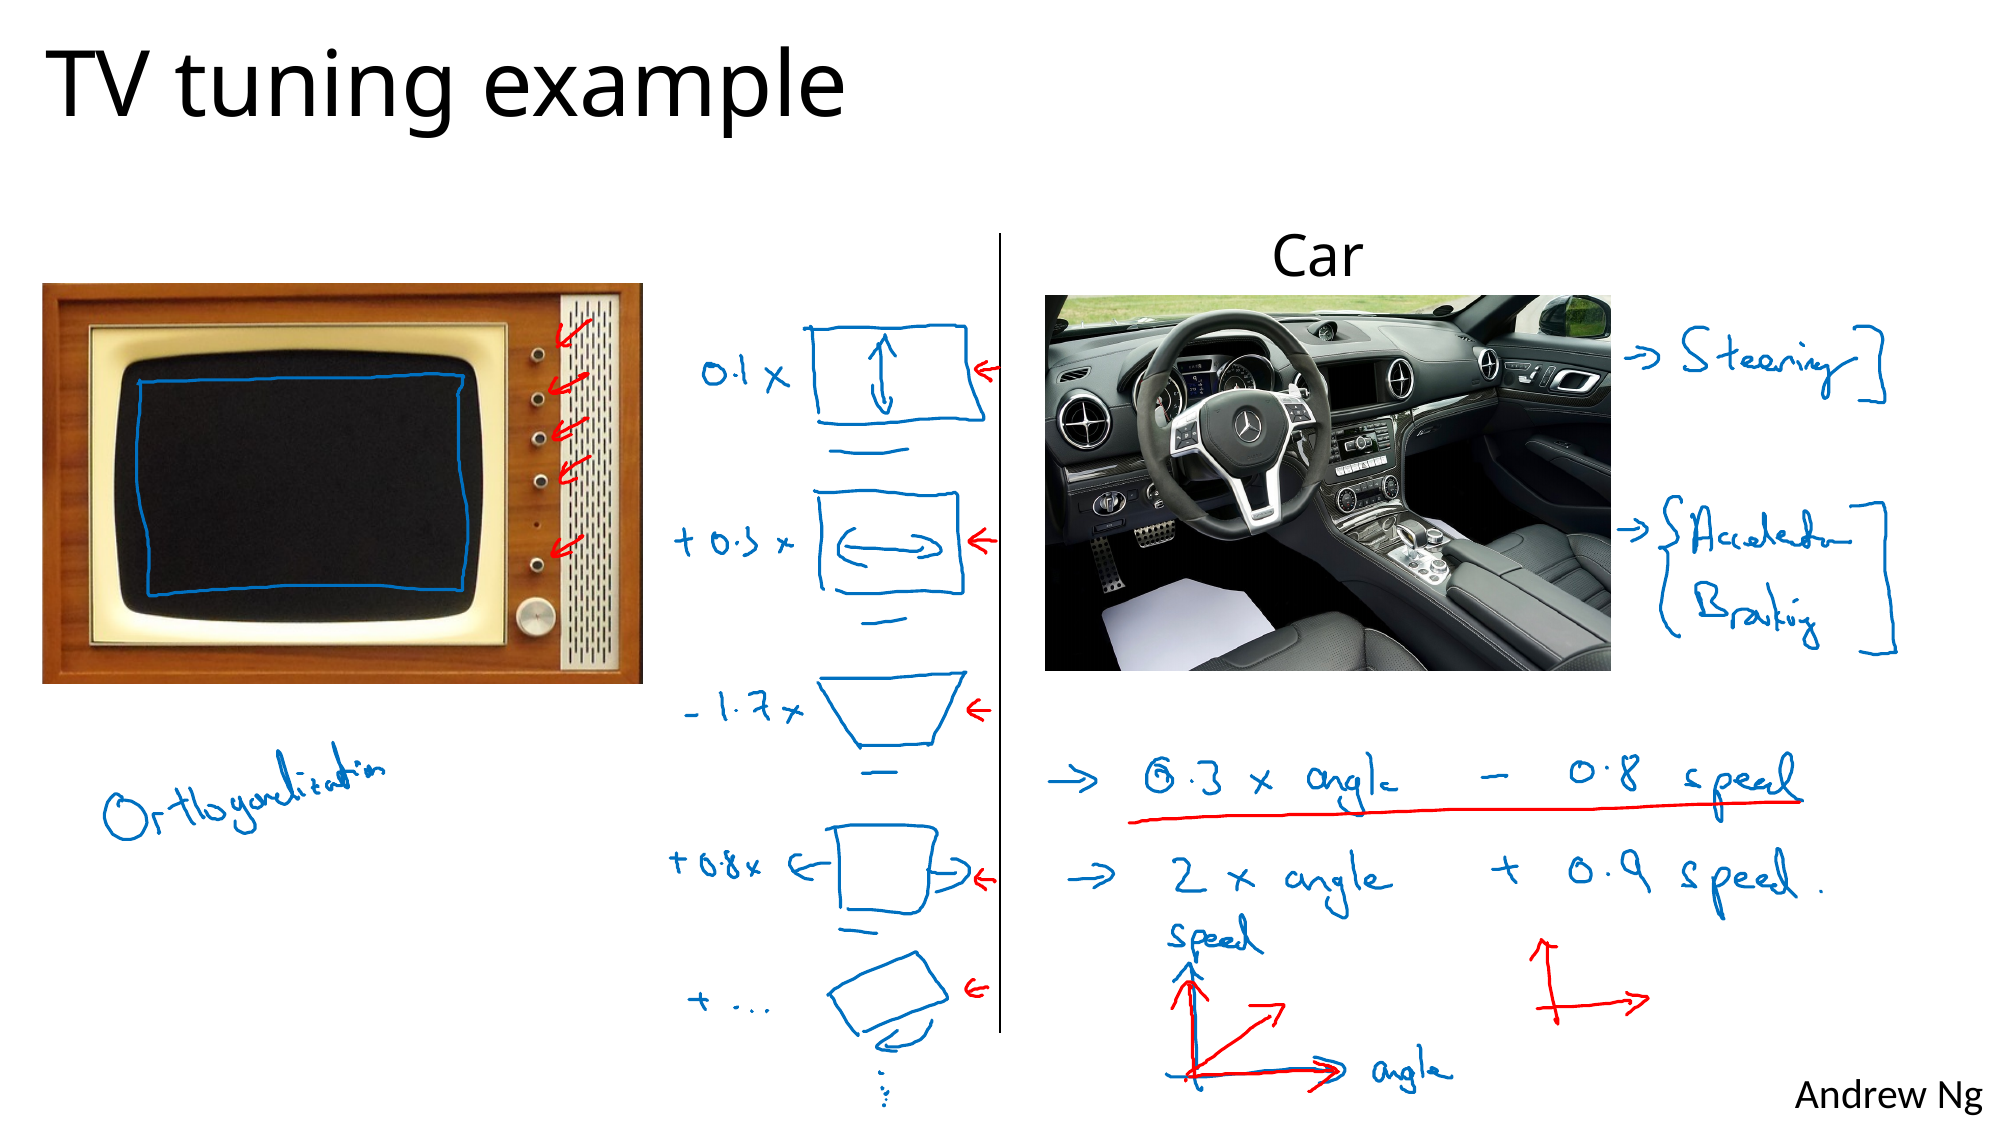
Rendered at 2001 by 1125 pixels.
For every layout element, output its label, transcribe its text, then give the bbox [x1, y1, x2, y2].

picture [42, 283, 1900, 1110]
title TV tuning example [30, 29, 1756, 248]
text_box Car [1255, 210, 1388, 296]
